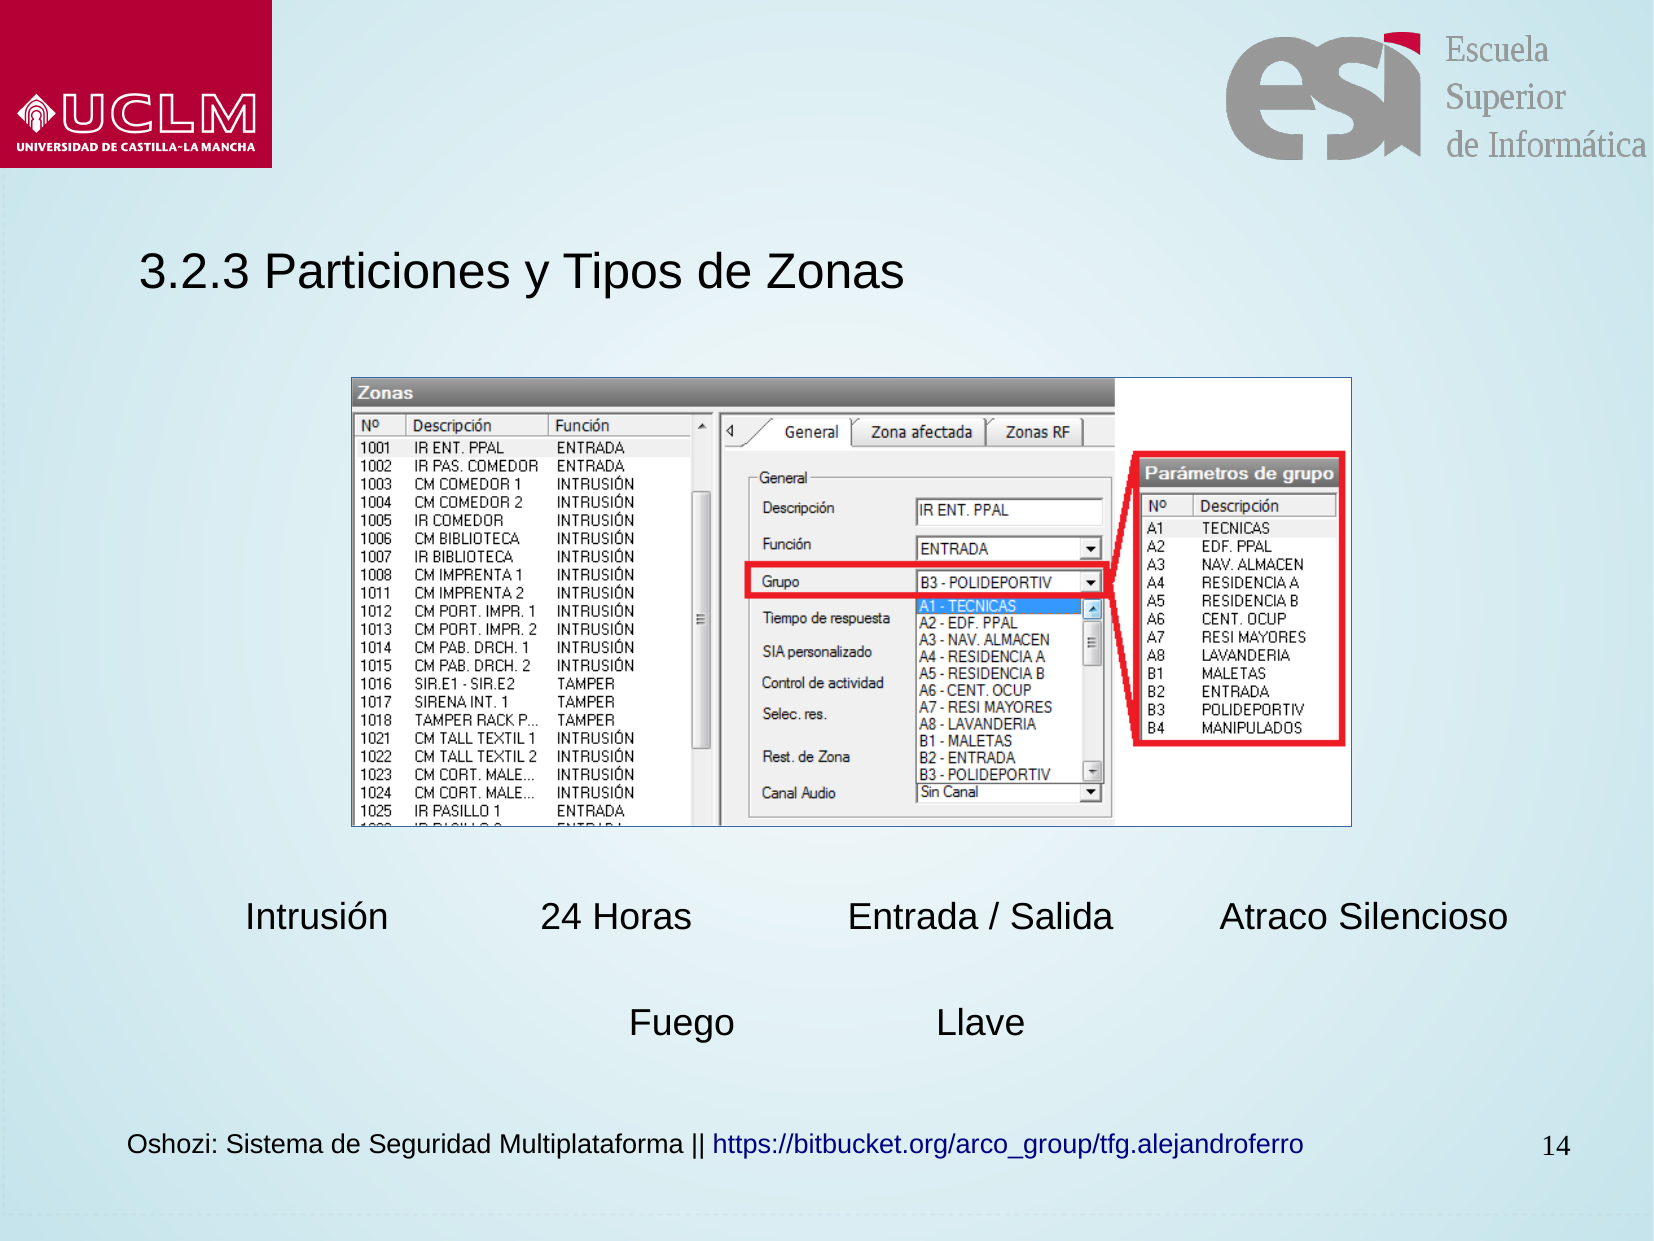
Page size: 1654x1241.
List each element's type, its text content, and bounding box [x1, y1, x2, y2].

text_box 3.2.3 Particiones y Tipos de Zonas [124, 236, 1128, 343]
text_box Intrusión [230, 888, 404, 945]
text_box 24 Horas [525, 888, 708, 945]
text_box Llave [921, 994, 1041, 1052]
picture [0, 0, 1654, 1241]
text_box Fuego [614, 994, 750, 1052]
text_box Oshozi: Sistema de Seguridad Multiplataforma || https://bitbucket.org/arco_group/tfg.alejandroferro [112, 1112, 1625, 1170]
text_box Atraco Silencioso [1204, 888, 1524, 945]
text_box Entrada / Salida [832, 888, 1129, 945]
